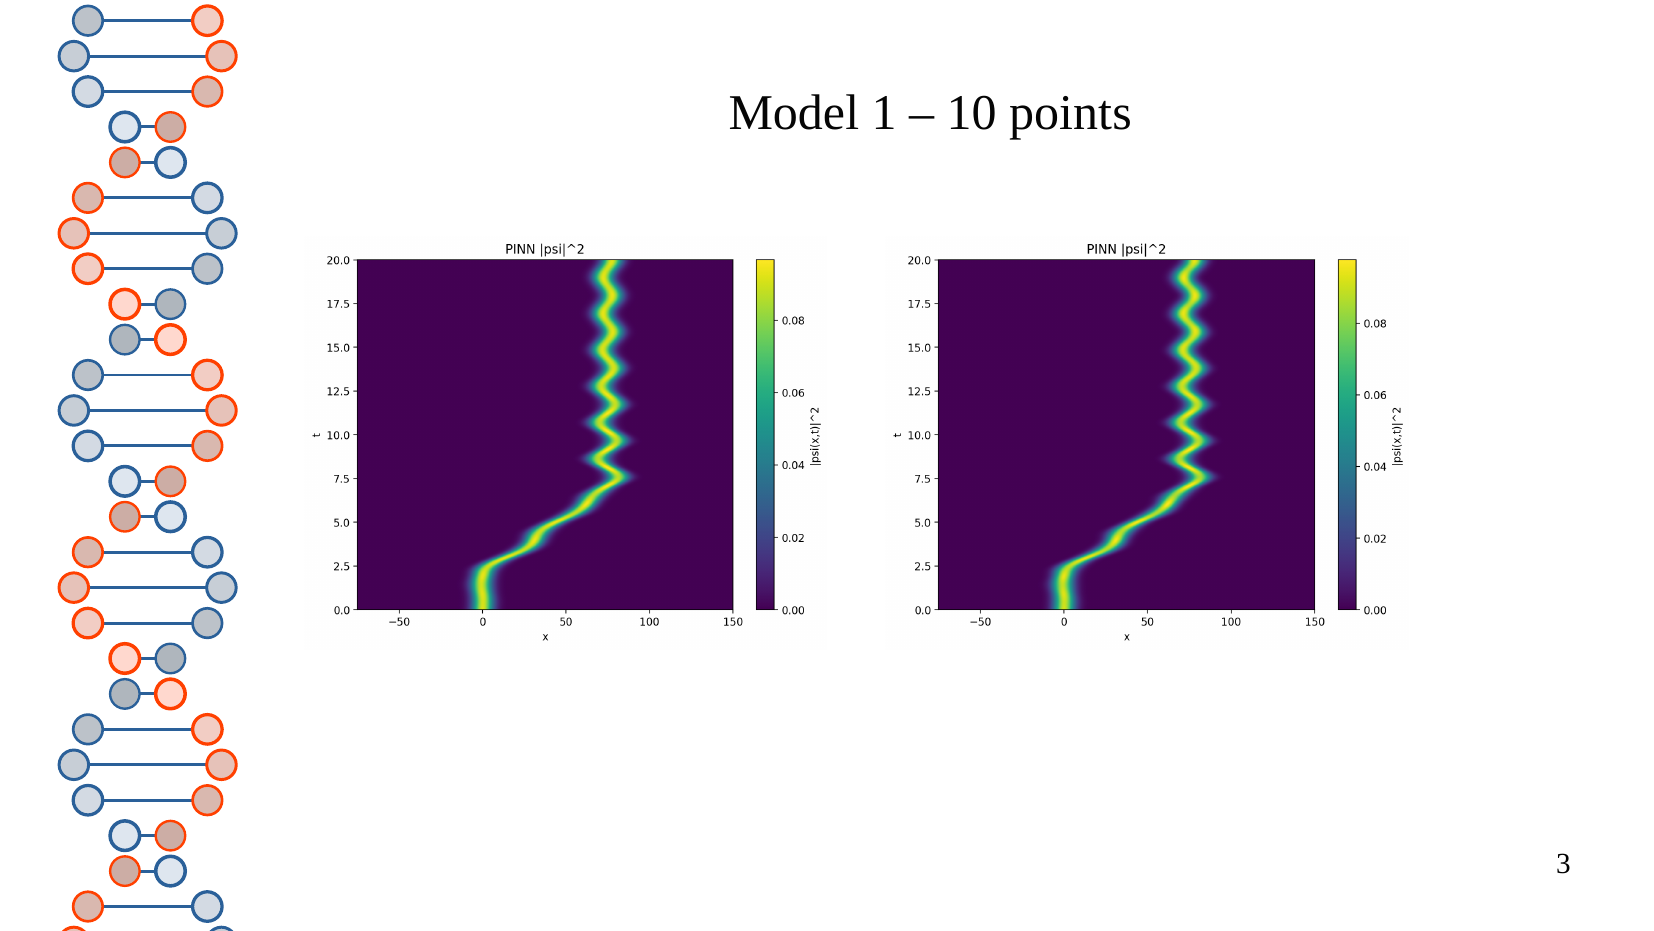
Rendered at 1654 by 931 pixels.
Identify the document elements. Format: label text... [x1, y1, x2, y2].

picture [885, 236, 1409, 650]
title Model 1 – 10 points [265, 35, 1595, 189]
picture [304, 236, 827, 650]
